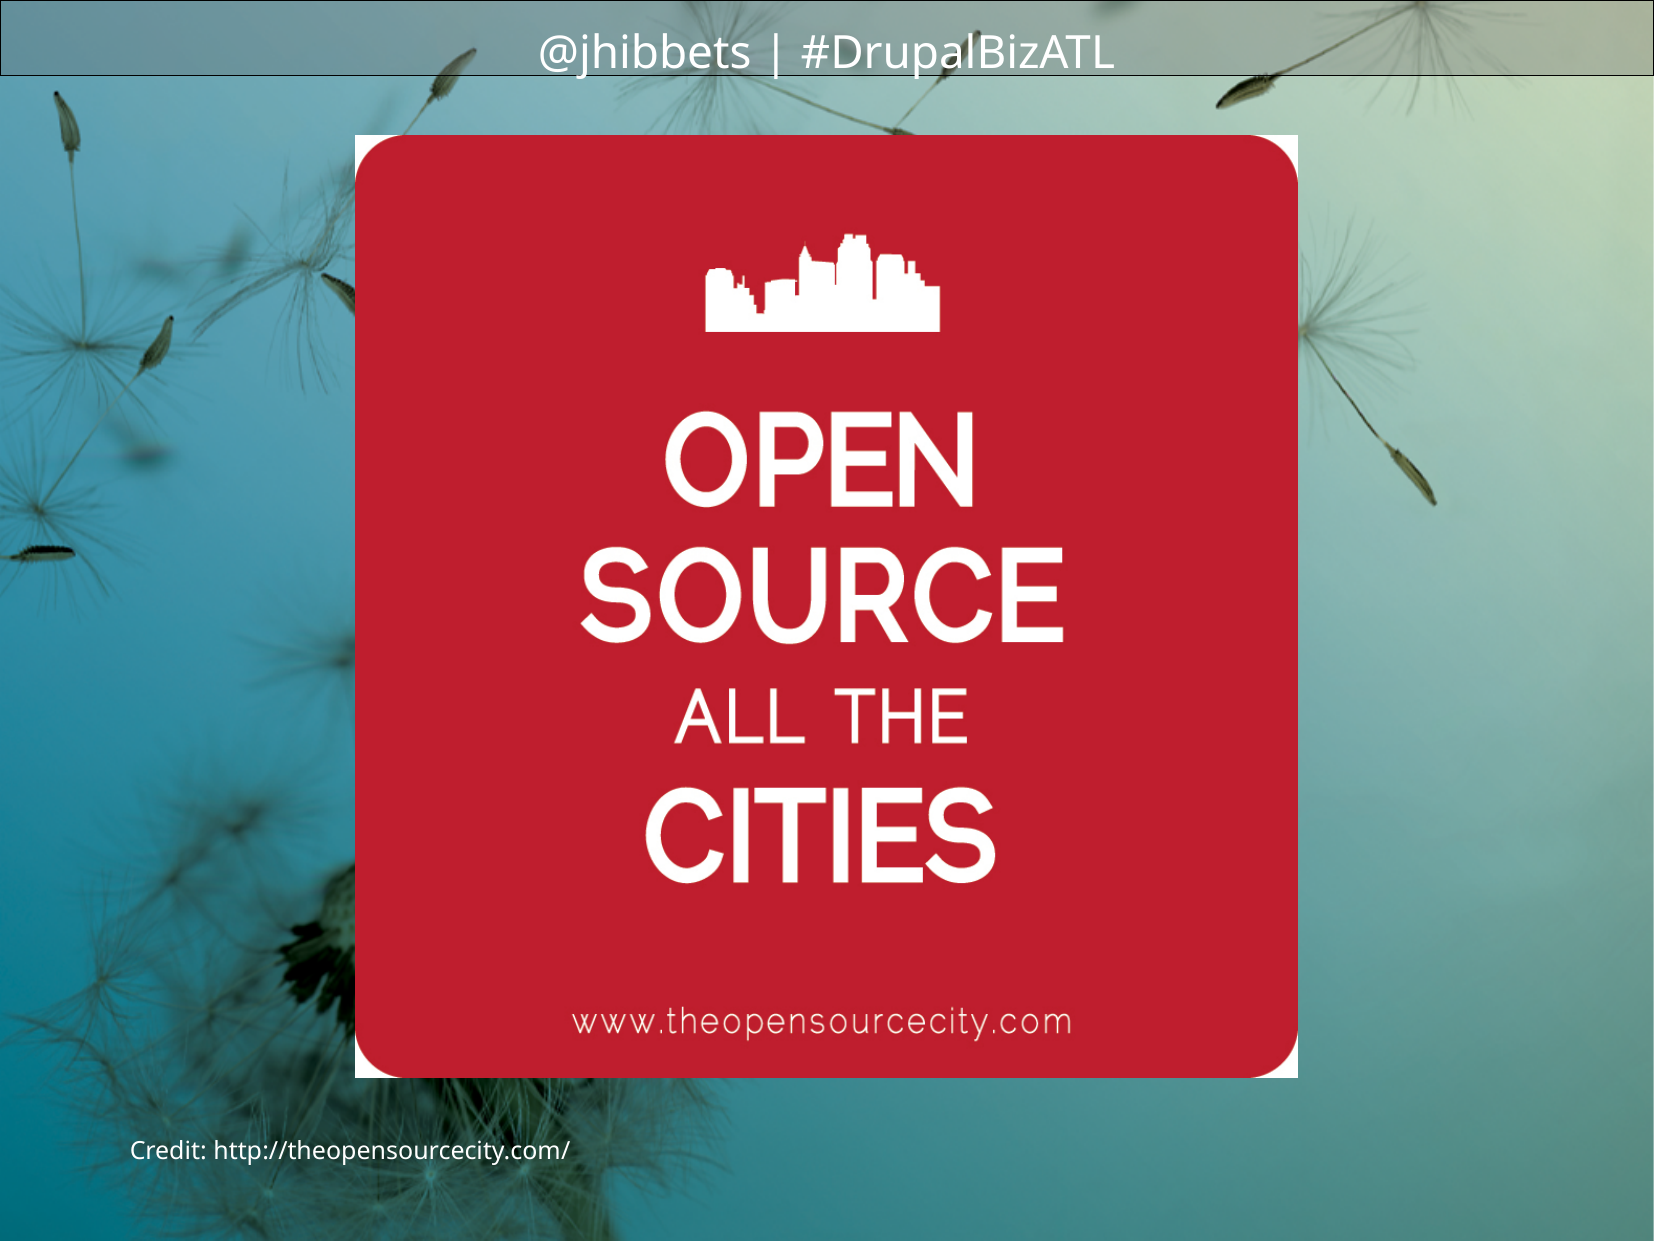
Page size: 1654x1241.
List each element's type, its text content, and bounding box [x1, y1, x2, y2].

text_box Credit: http://theopensourcecity.com/ [115, 1125, 593, 1168]
picture [0, 76, 1654, 1241]
